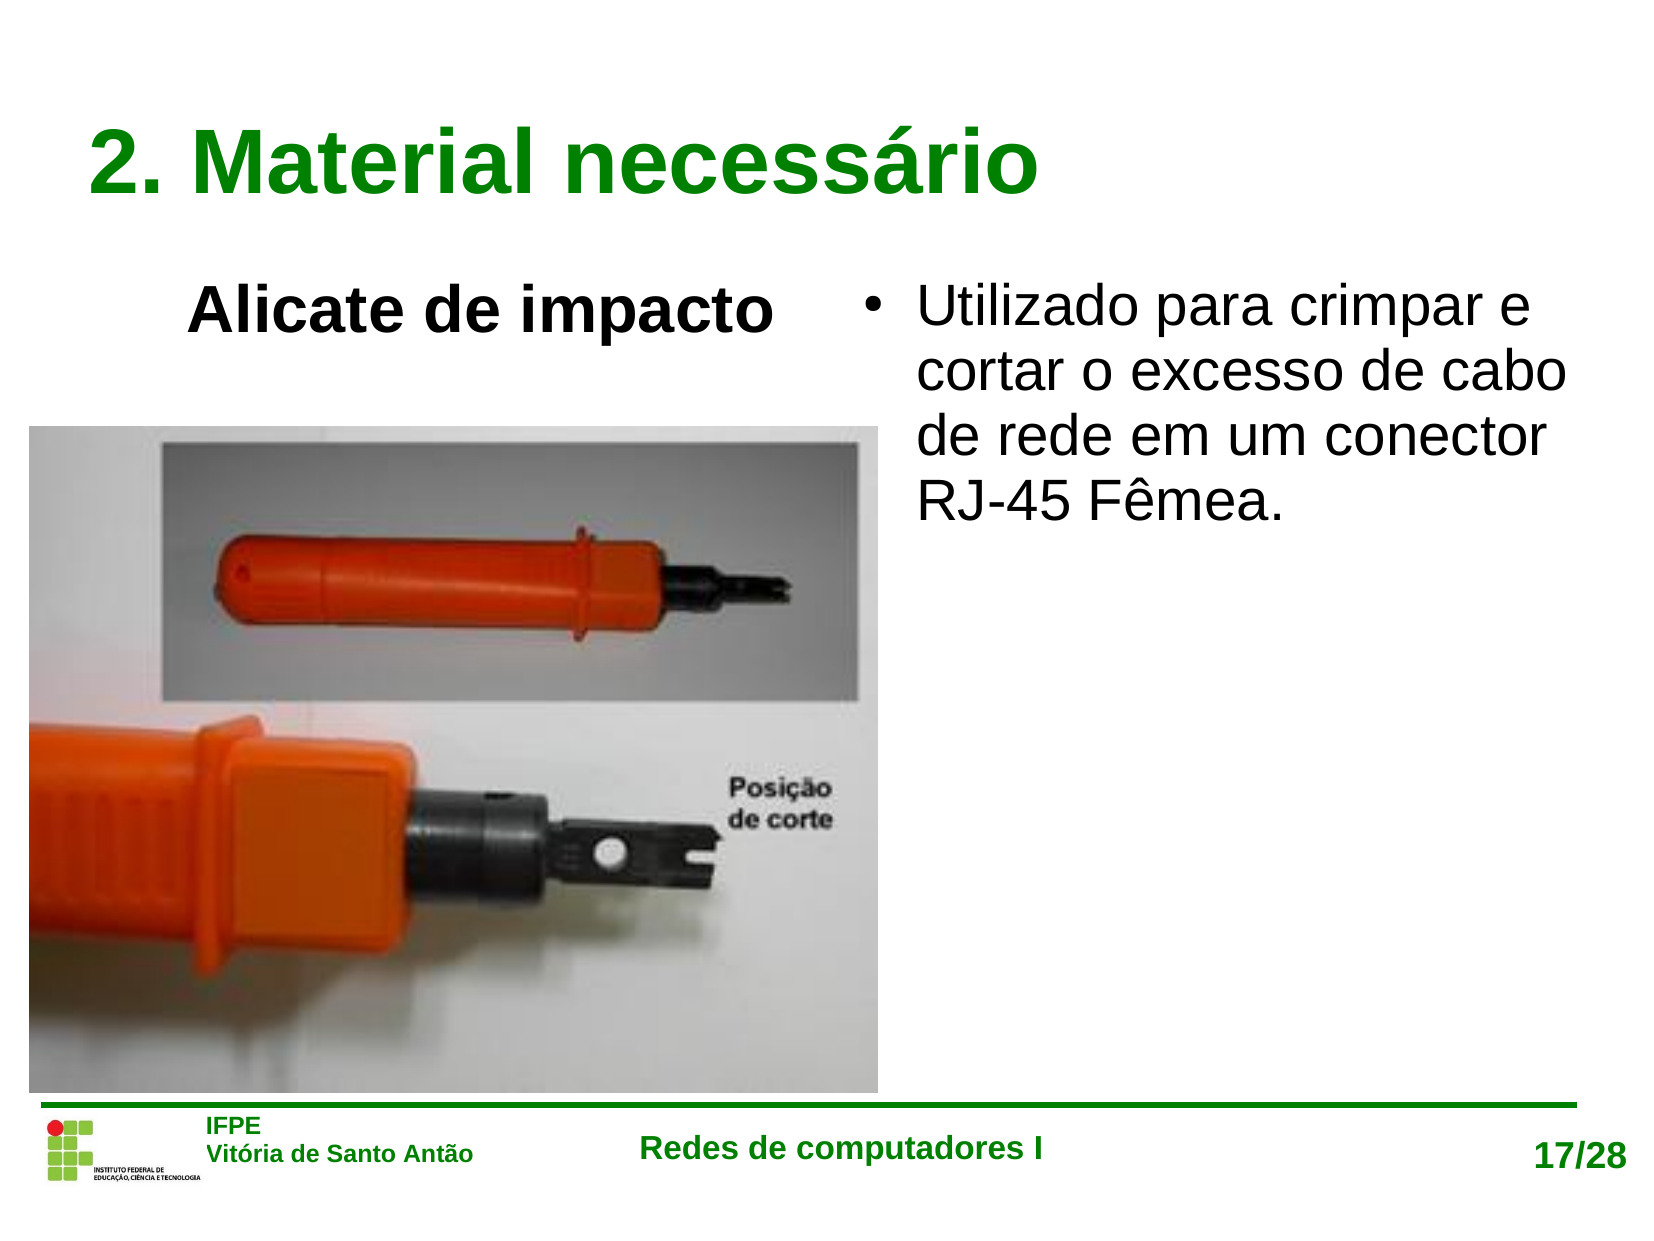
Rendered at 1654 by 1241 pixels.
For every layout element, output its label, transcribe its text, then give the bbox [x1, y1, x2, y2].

title 2. Material necessário [88, 58, 1577, 266]
picture [39, 1111, 207, 1191]
list Alicate de impacto [82, 272, 809, 426]
list Utilizado para crimpar e cortar o excesso de cabo de rede em um conector RJ-45 Fêmea. [845, 272, 1572, 1091]
picture [29, 426, 878, 1093]
